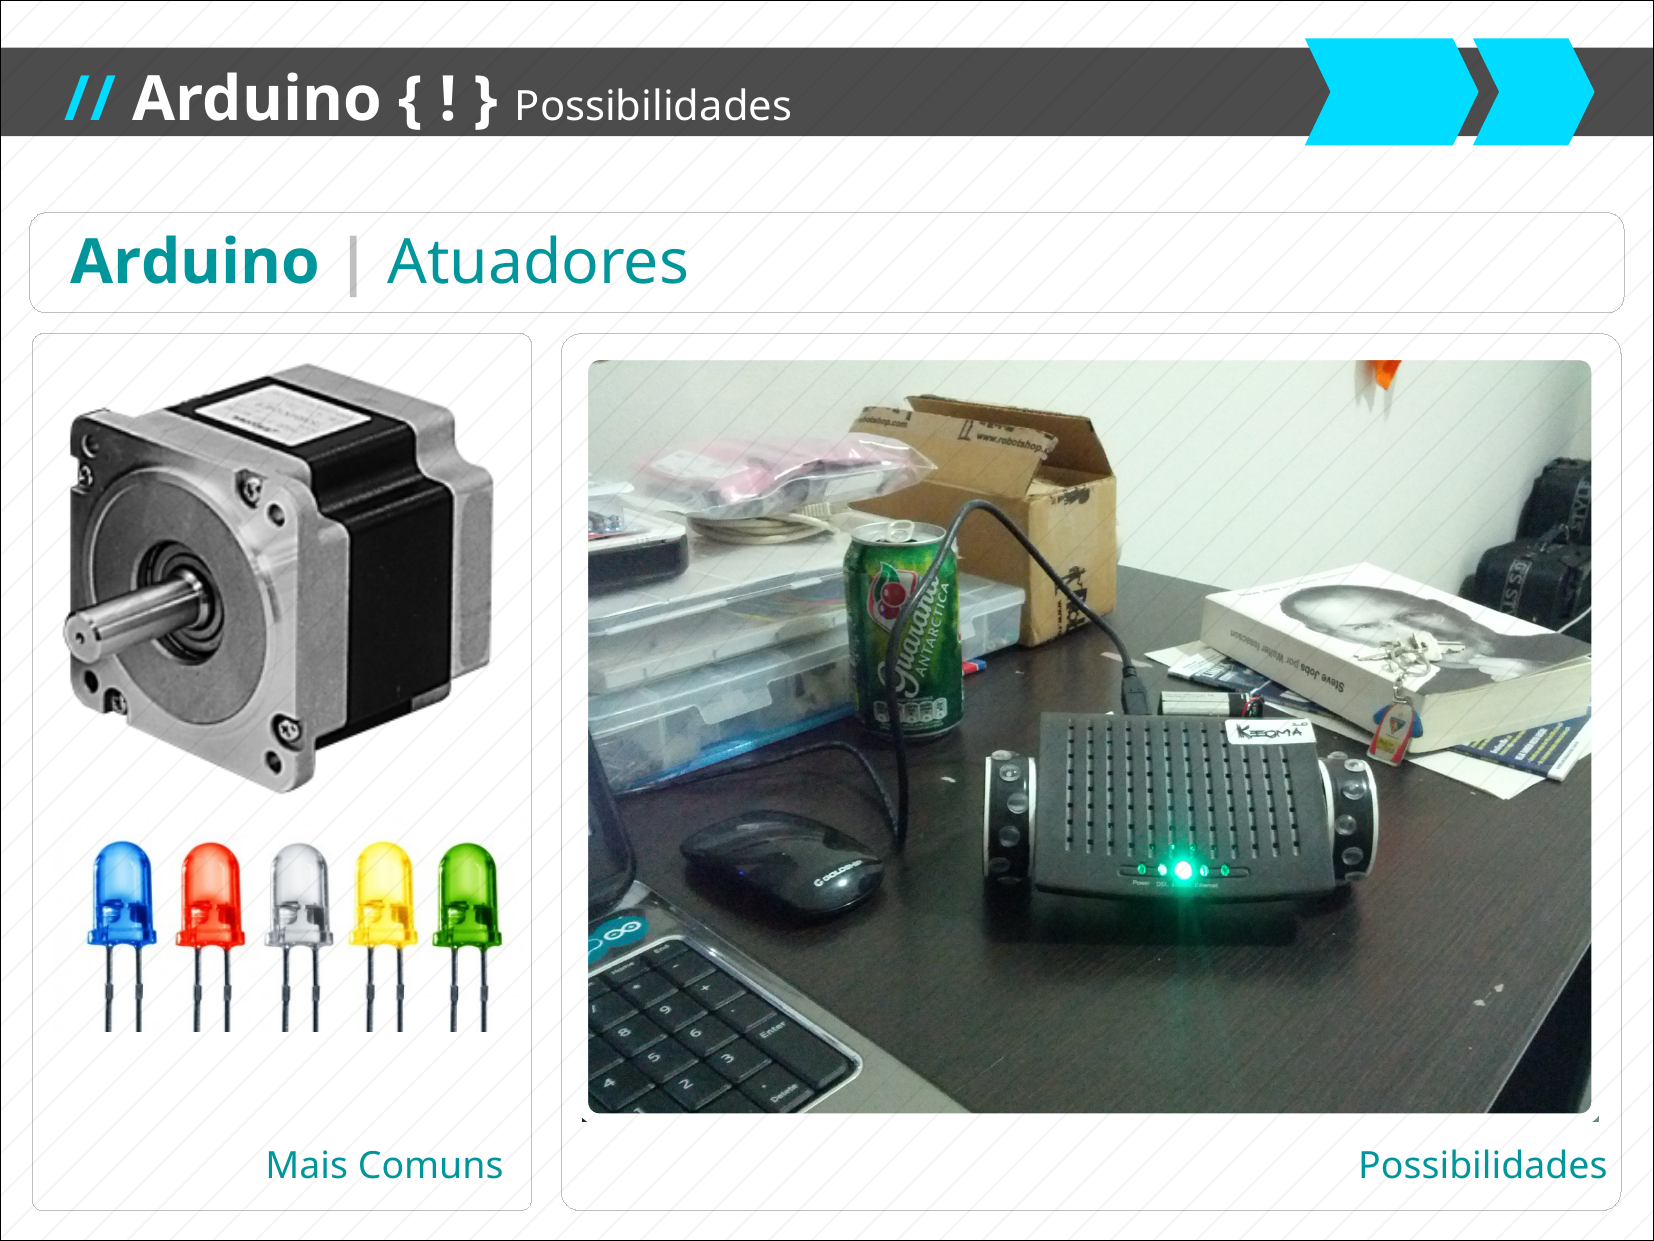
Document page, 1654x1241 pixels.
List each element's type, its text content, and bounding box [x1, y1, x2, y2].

text_box [0, 0, 1654, 1241]
text_box // Arduino { ! } Possibilidades [49, 32, 819, 144]
